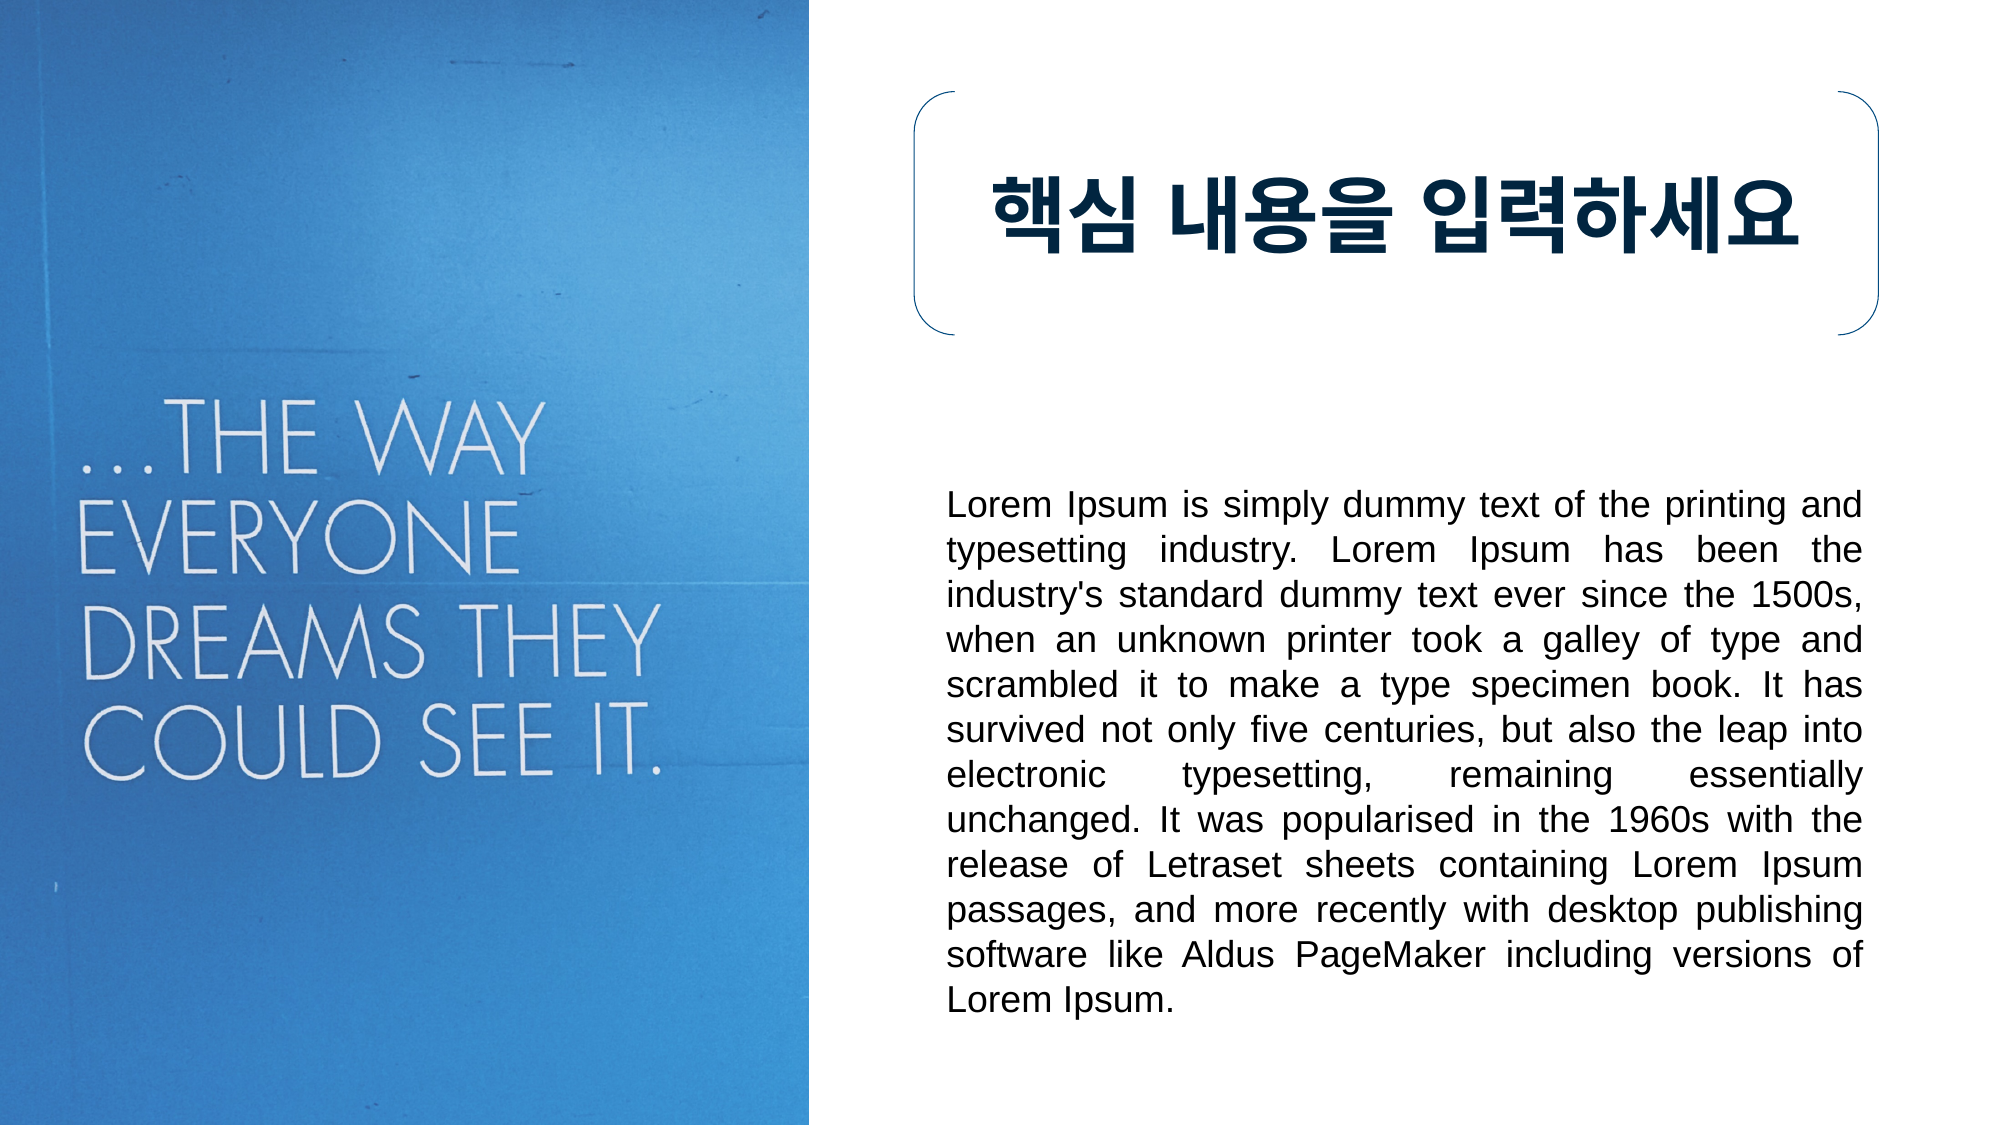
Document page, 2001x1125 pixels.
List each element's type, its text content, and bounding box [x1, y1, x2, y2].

picture [0, 0, 809, 1125]
text_box Lorem Ipsum is simply dummy text of the printing and typesetting industry. Lorem Ipsum has been the industry's standard dummy text ever since the 1500s, when an unknown printer took a galley of type and scrambled it to make a type specimen book. It has survived not only five centuries, but also the leap into electronic typesetting, remaining essentially unchanged. It was popularised in the 1960s with the release of Letraset sheets containing Lorem Ipsum passages, and more recently with desktop publishing software like Aldus PageMaker including versions of Lorem Ipsum. [931, 472, 1879, 1028]
text_box 핵심 내용을 입력하세요 [914, 155, 1879, 271]
